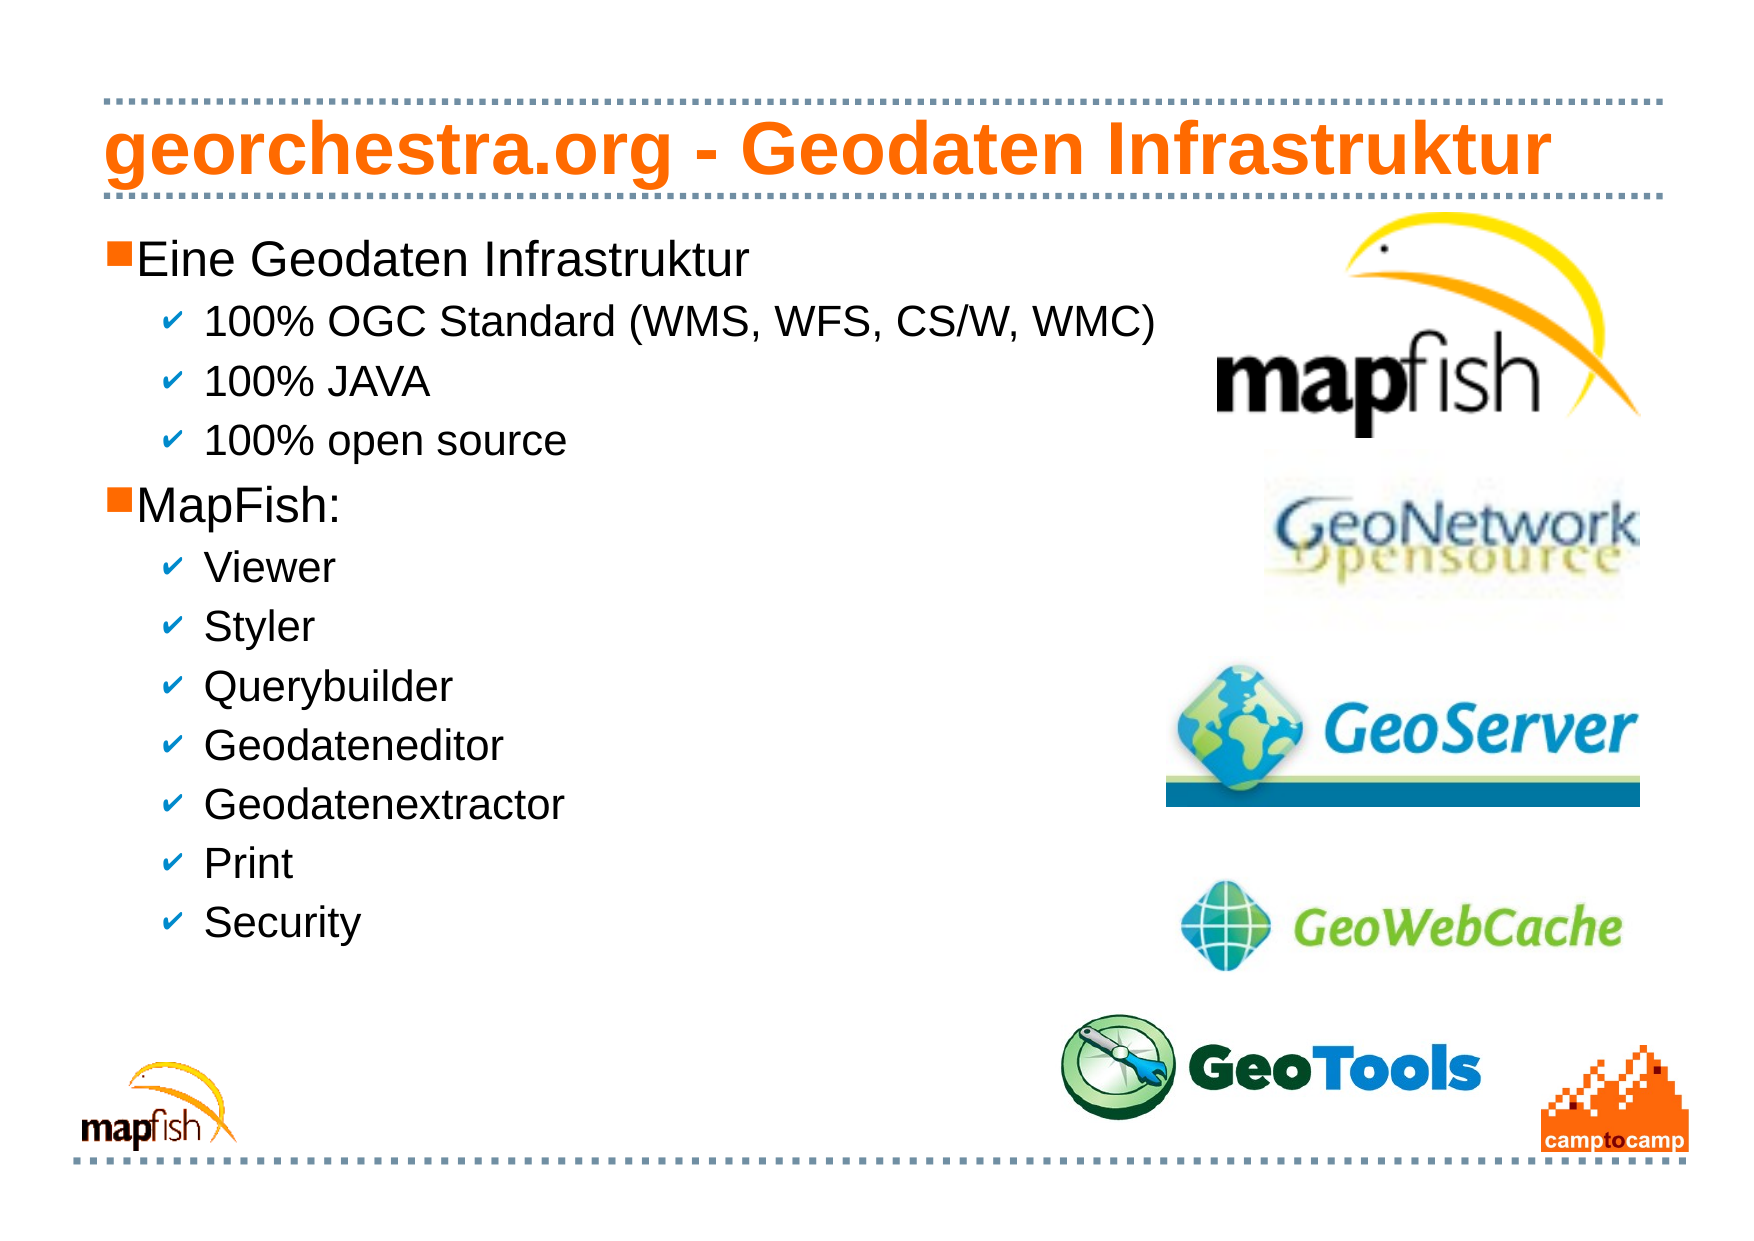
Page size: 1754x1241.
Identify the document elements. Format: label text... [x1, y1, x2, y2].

picture [1046, 1010, 1483, 1123]
picture [82, 1062, 237, 1151]
list Eine Geodaten Infrastruktur 100% OGC Standard (WMS, WFS, CS/W, WMC) 100% JAVA 100% open source MapFish: Viewer Styler Querybuilder Geodateneditor Geodatenextractor Print Security [103, 231, 1660, 1044]
picture [1138, 840, 1643, 991]
picture [1264, 449, 1640, 638]
picture [1166, 656, 1640, 791]
picture [1217, 212, 1641, 438]
picture [1541, 1045, 1689, 1152]
title georchestra.org - Geodaten Infrastruktur [103, 104, 1660, 193]
